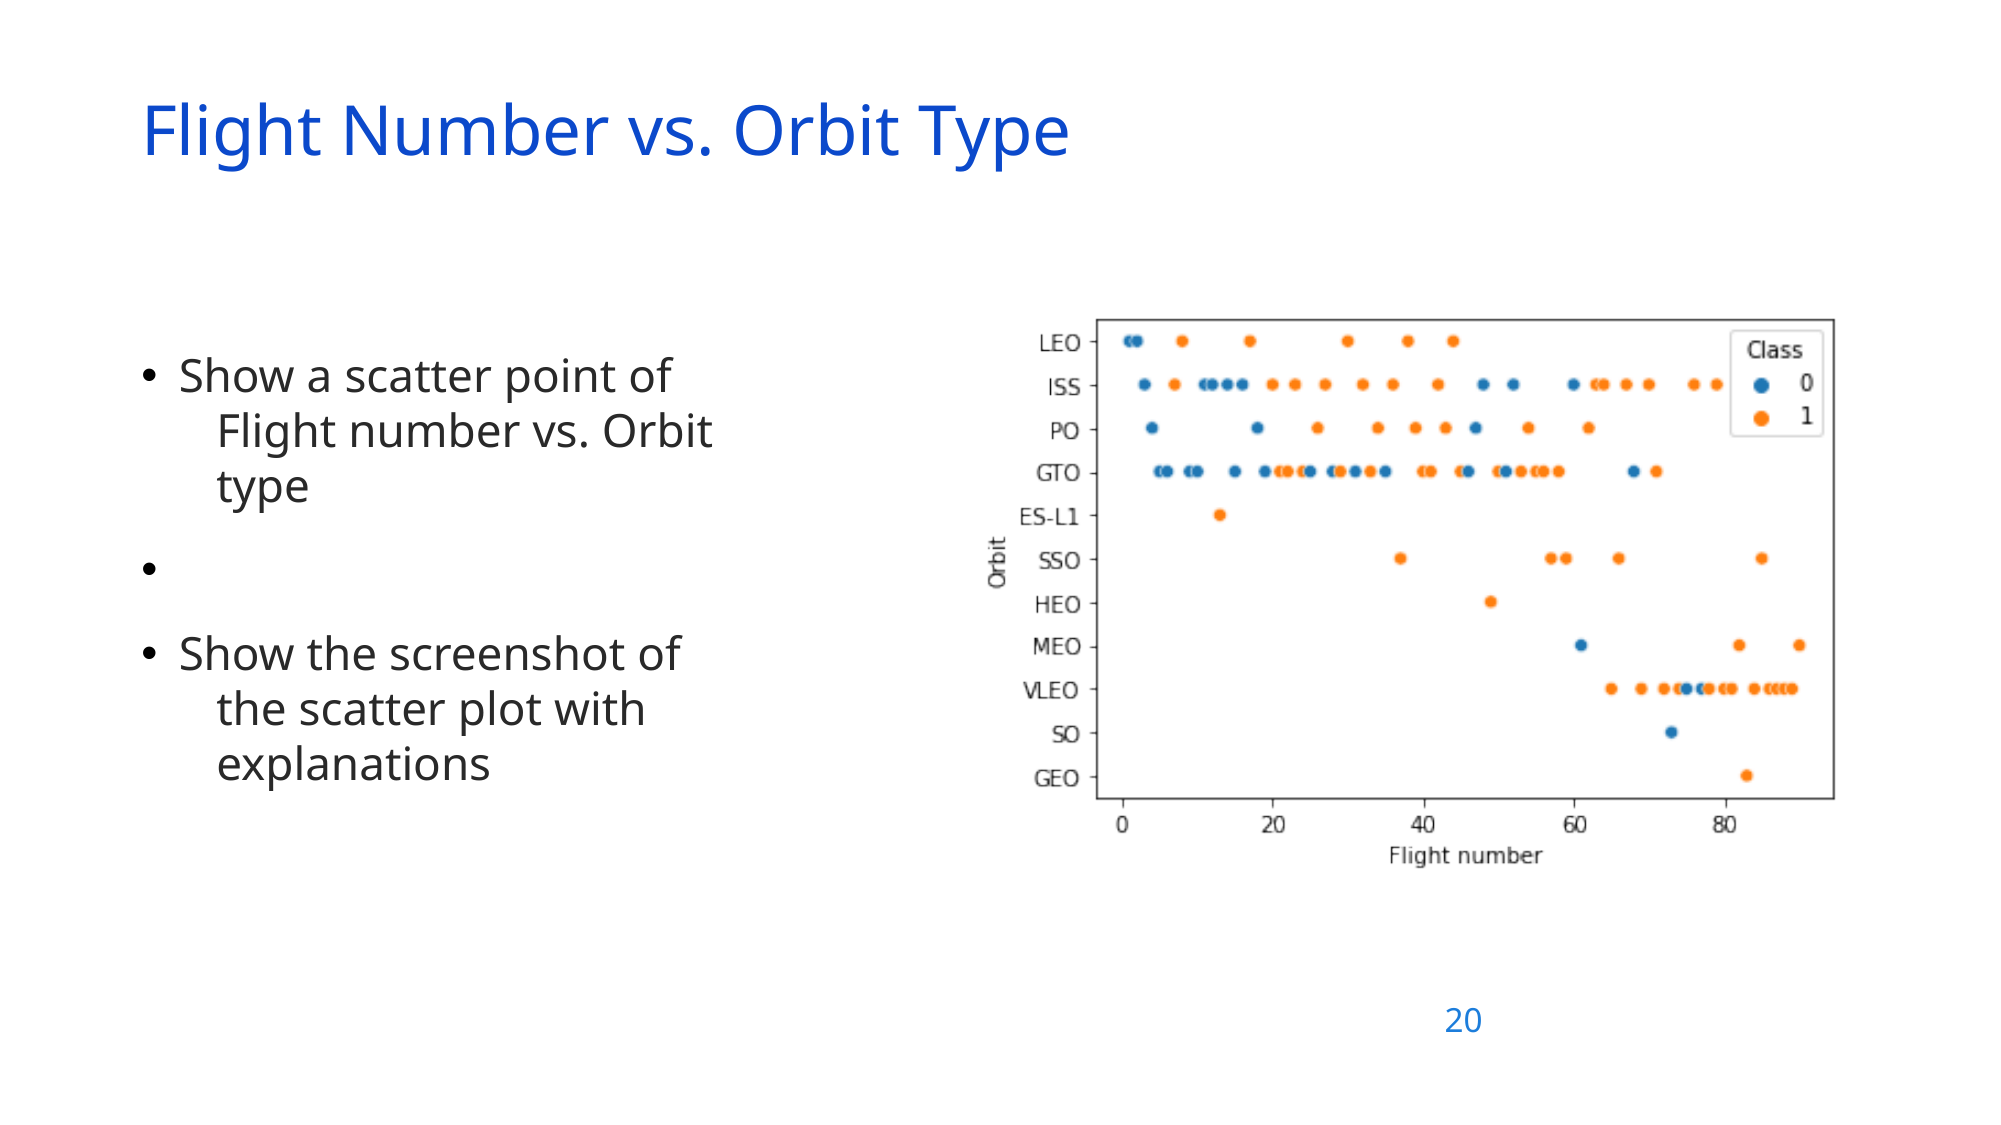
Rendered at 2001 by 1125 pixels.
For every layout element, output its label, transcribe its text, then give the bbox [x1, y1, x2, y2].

text_box Flight Number vs. Orbit Type [126, 88, 1852, 179]
slide_number 21 [1429, 988, 1880, 1055]
list Show a scatter point of Flight number vs. Orbit type Show the screenshot of the scatter plot with explanations [126, 339, 772, 965]
picture [973, 306, 1849, 882]
